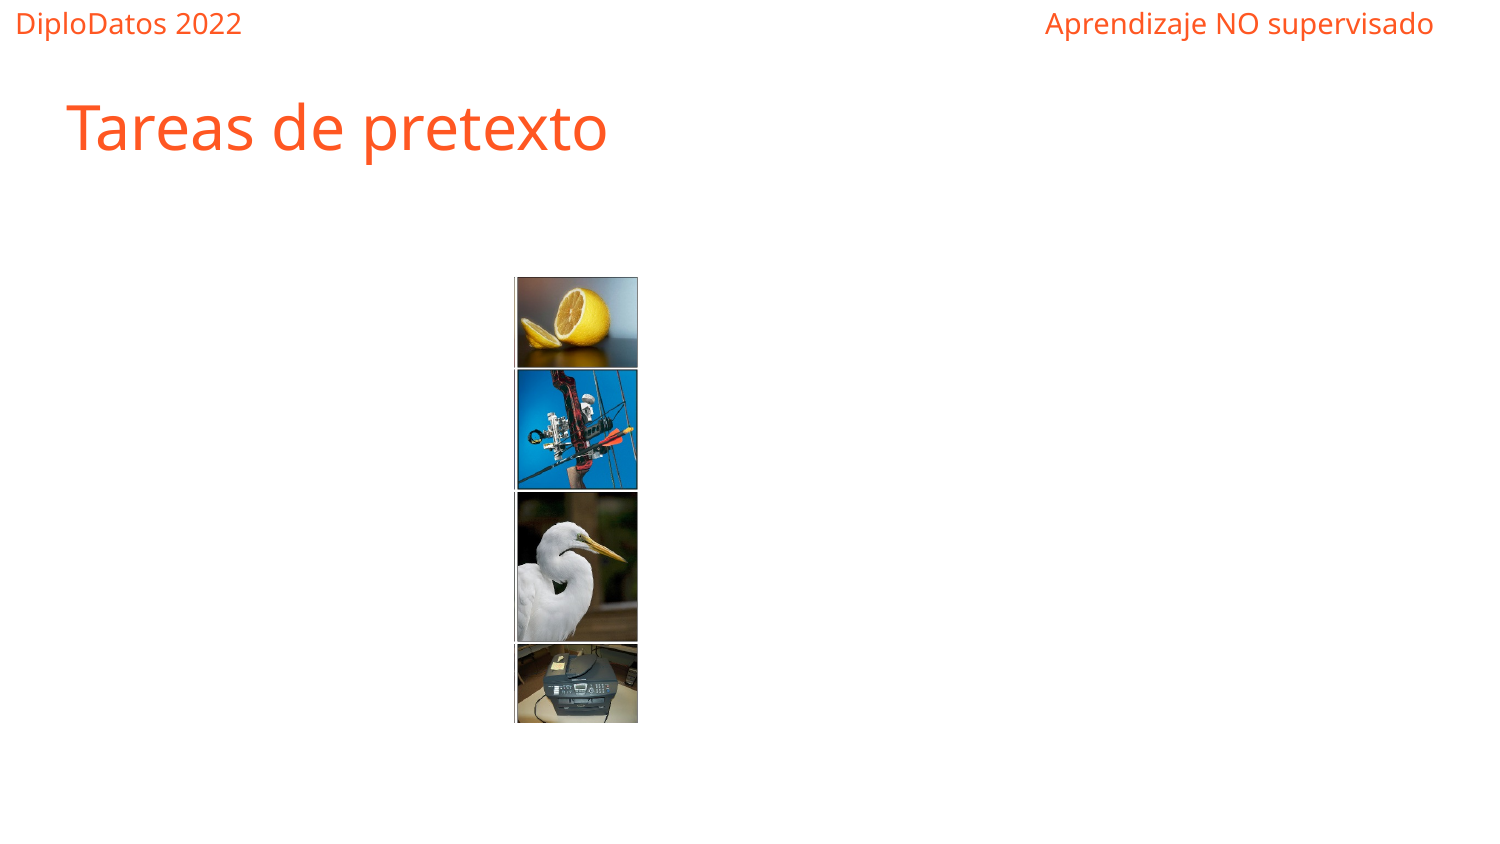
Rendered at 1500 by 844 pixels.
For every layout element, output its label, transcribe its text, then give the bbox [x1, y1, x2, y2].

title Tareas de pretexto [51, 72, 1449, 167]
picture [514, 276, 641, 723]
